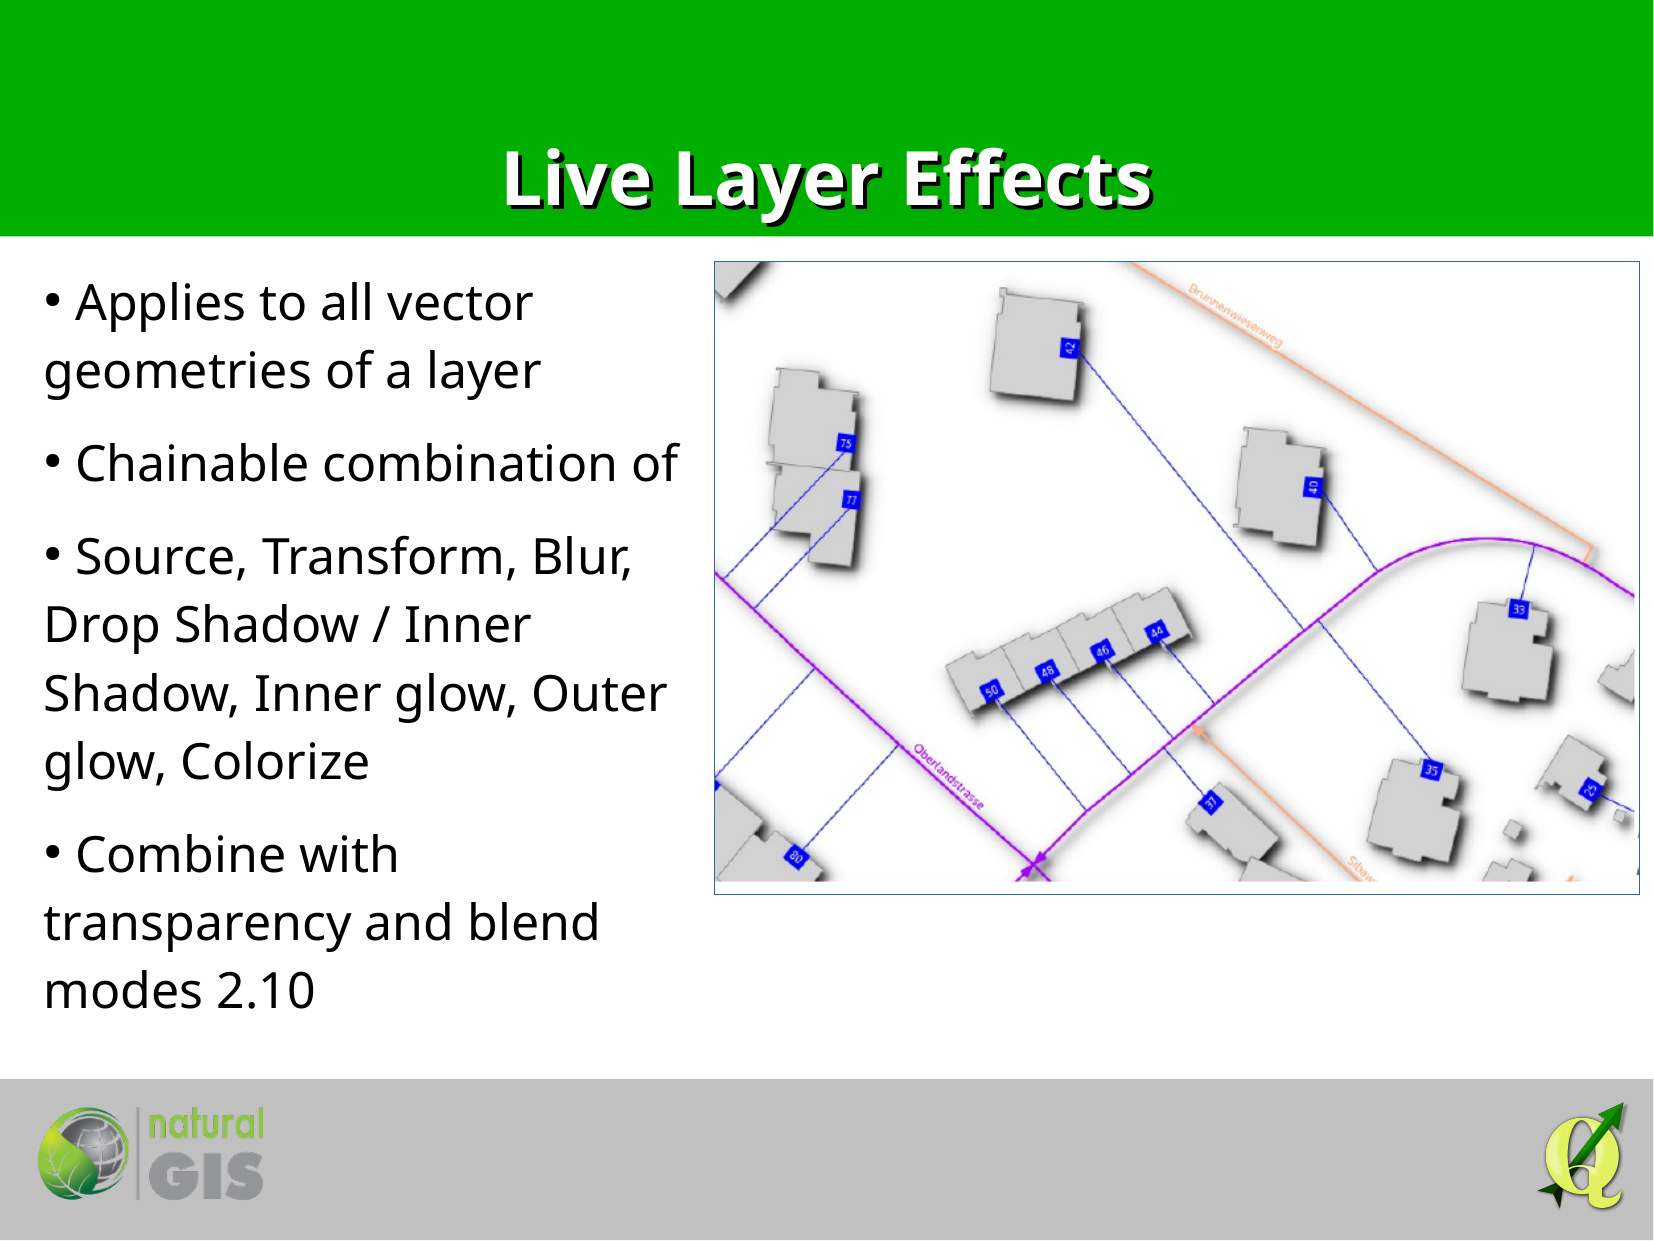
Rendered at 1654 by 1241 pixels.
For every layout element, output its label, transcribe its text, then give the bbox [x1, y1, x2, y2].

text_box [0, 1078, 1654, 1241]
text_box [0, 0, 1654, 237]
picture [33, 1100, 271, 1208]
picture [714, 261, 1640, 895]
picture [1524, 1093, 1641, 1222]
text_box Live Layer Effects [86, 66, 1568, 170]
text_box Applies to all vector geometries of a layer Chainable combination of Source, Transform, Blur, Drop Shadow / Inner Shadow, Inner glow, Outer glow, Colorize Combine with transparency and blend modes 2.10 [29, 259, 709, 990]
